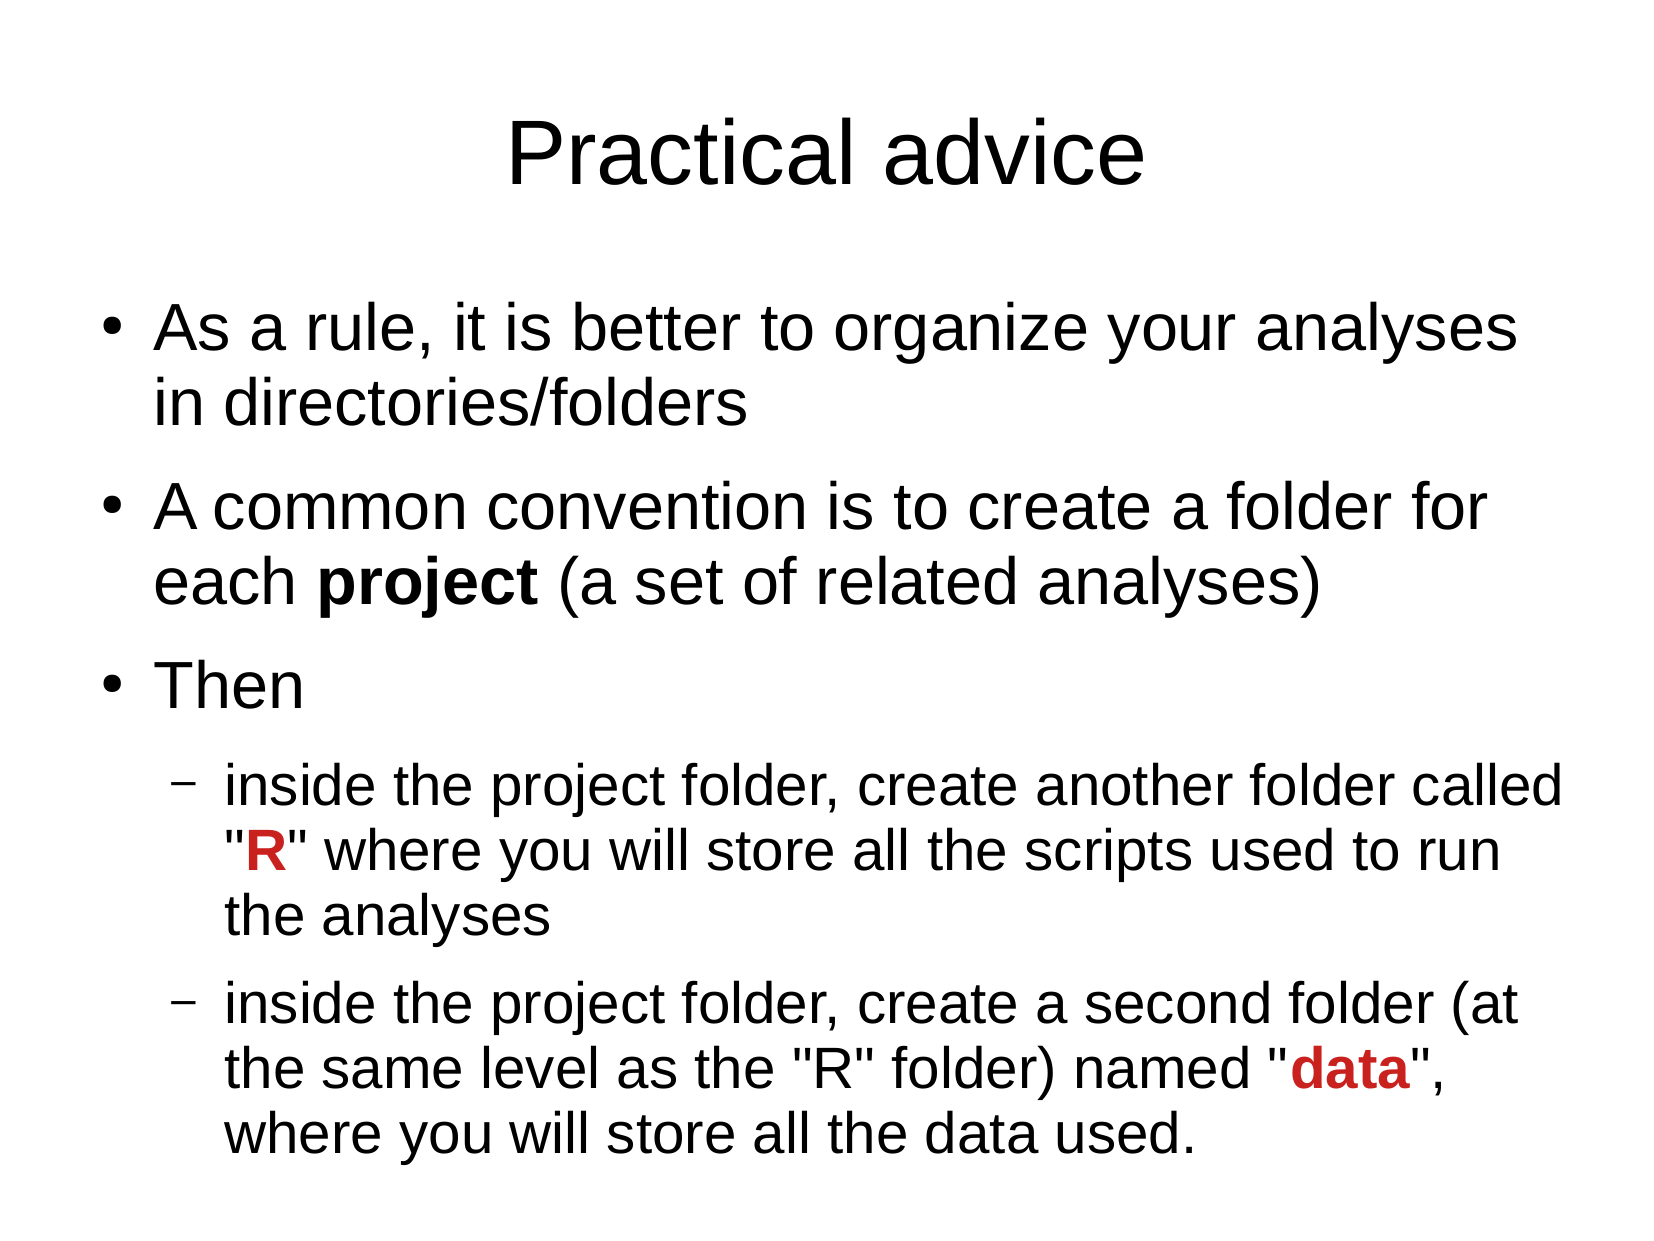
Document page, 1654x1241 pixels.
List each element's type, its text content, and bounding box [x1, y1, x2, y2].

list As a rule, it is better to organize your analyses in directories/folders A common convention is to create a folder for each project (a set of related analyses) Then inside the project folder, create another folder called "R" where you will store all the scripts used to run the analyses inside the project folder, create a second folder (at the same level as the "R" folder) named "data", where you will store all the data used. [82, 290, 1571, 1170]
title Practical advice [82, 49, 1571, 257]
